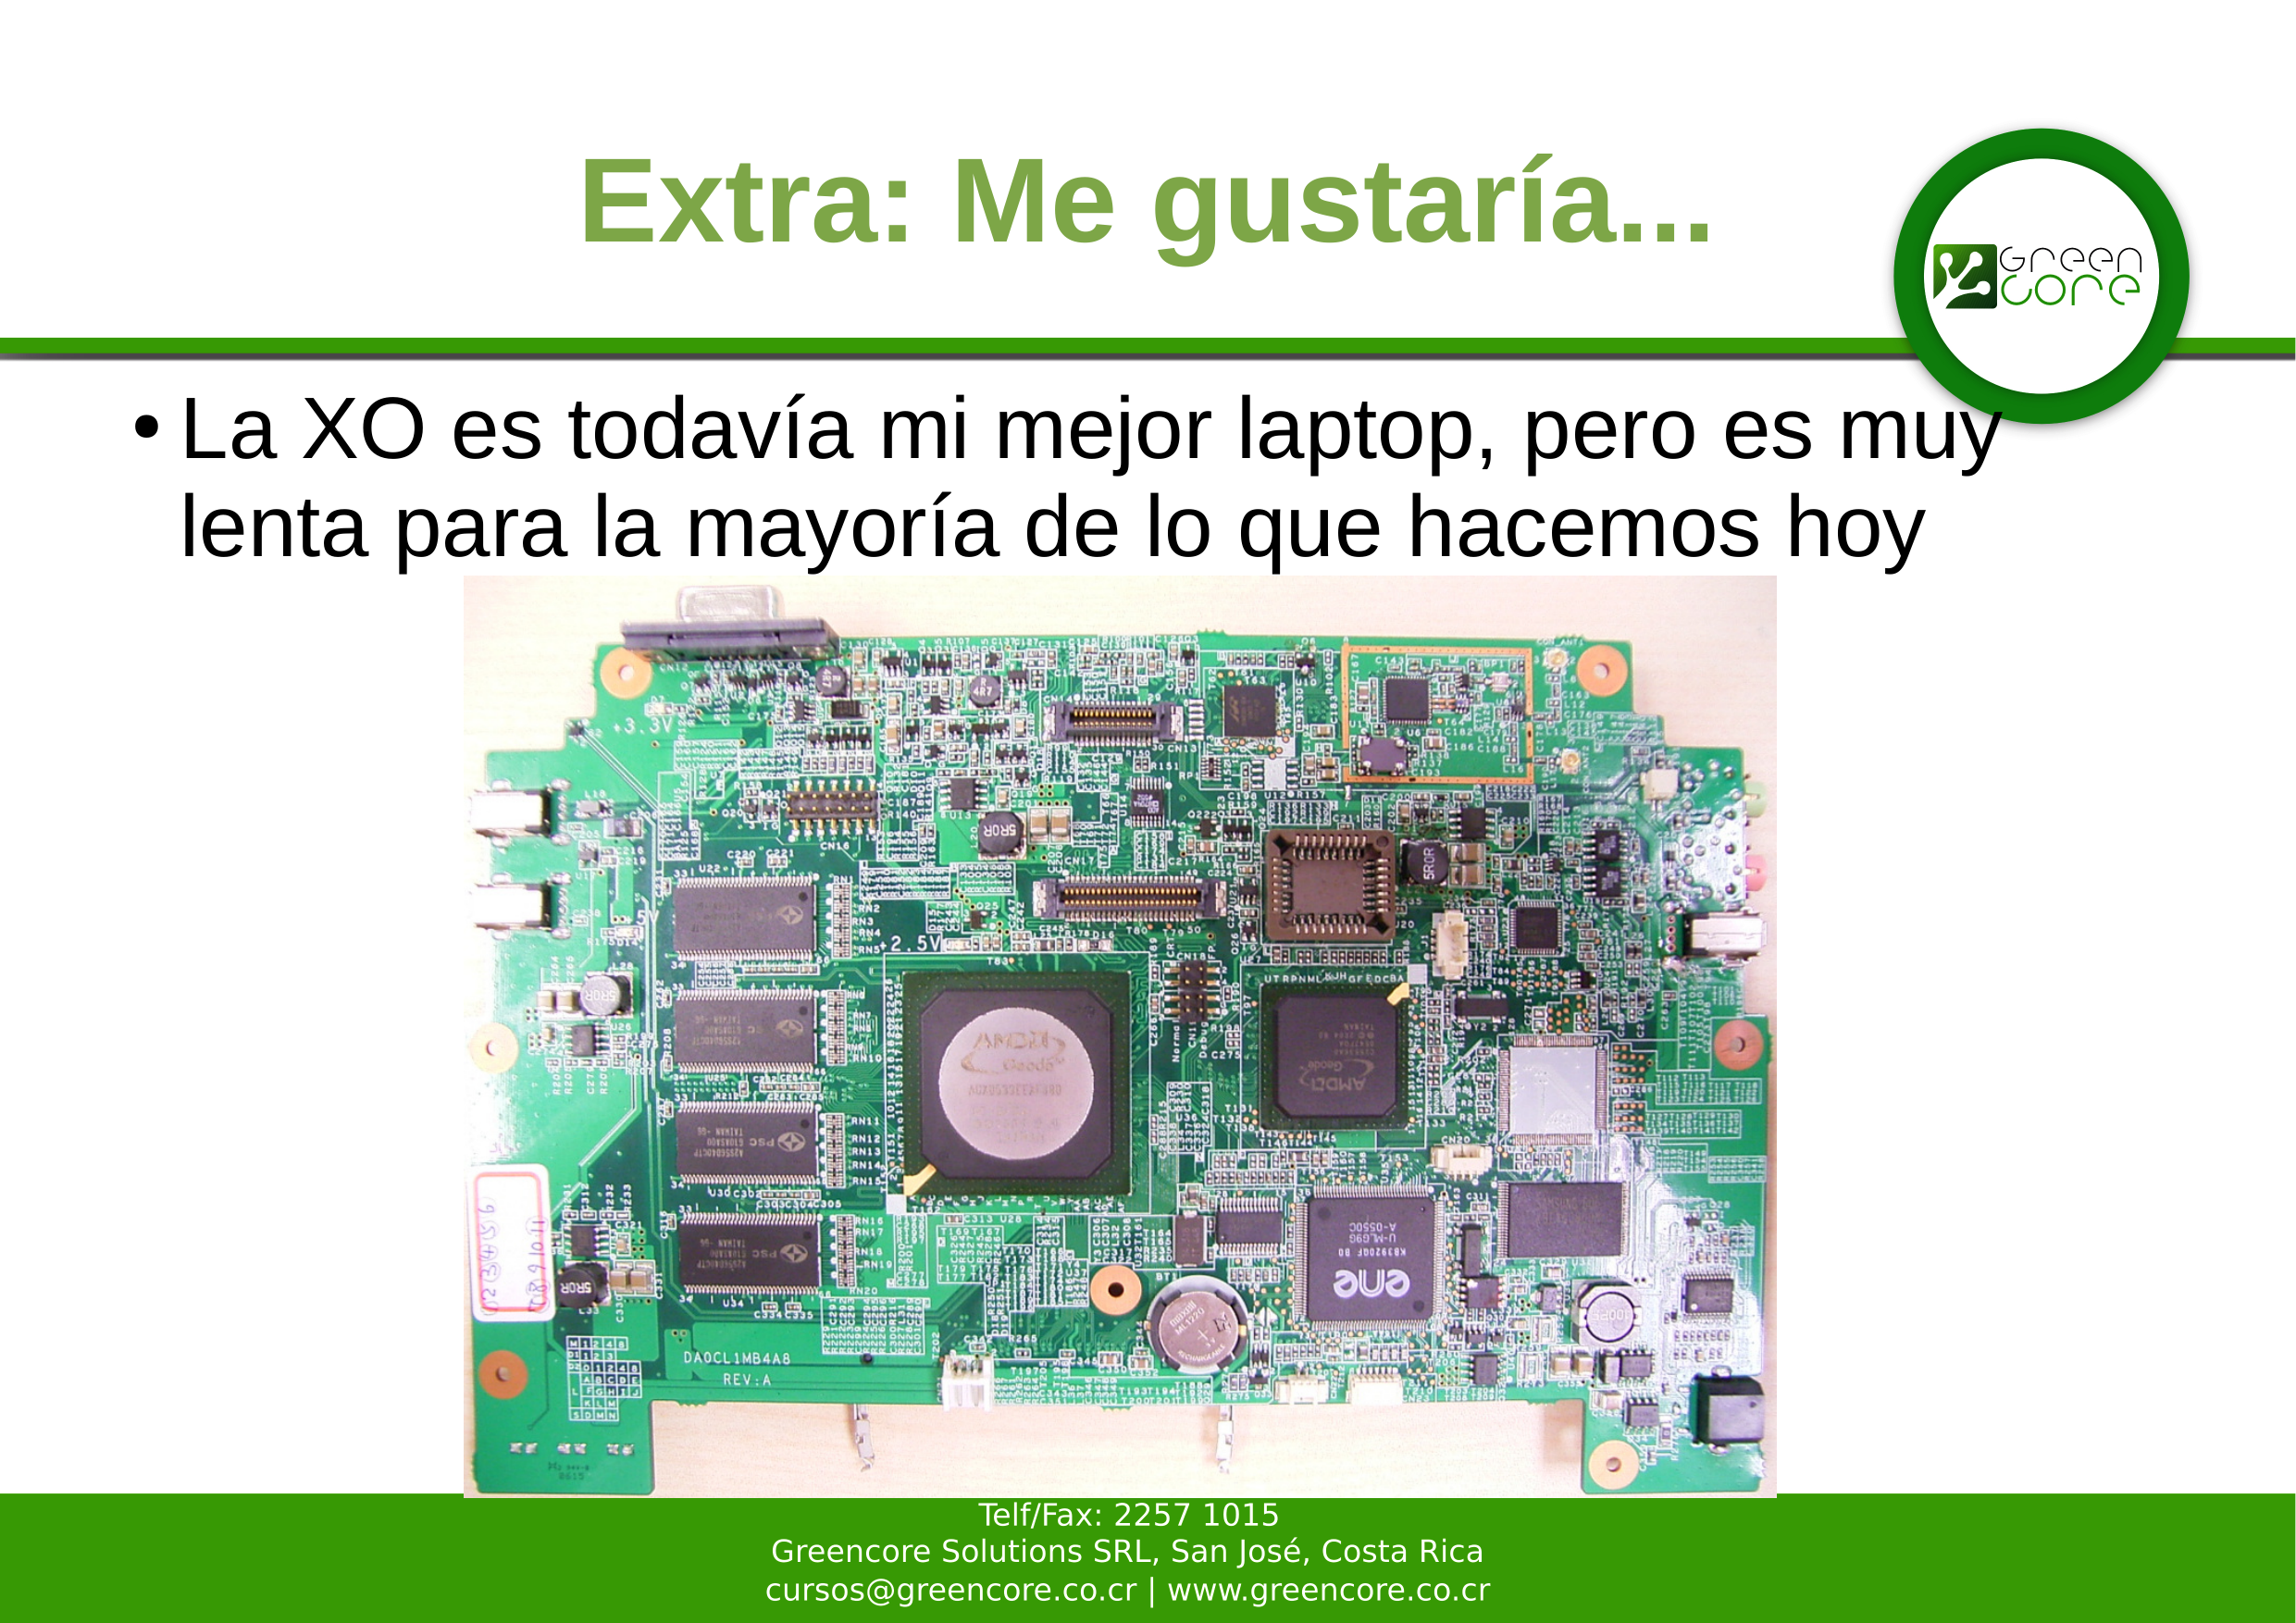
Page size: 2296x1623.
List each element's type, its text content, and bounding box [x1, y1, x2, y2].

list La XO es todavía mi mejor laptop, pero es muy lenta para la mayoría de lo que hacemos hoy [115, 379, 2181, 1321]
picture [0, 0, 2296, 1623]
title Extra: Me gustaría... [115, 64, 2181, 336]
